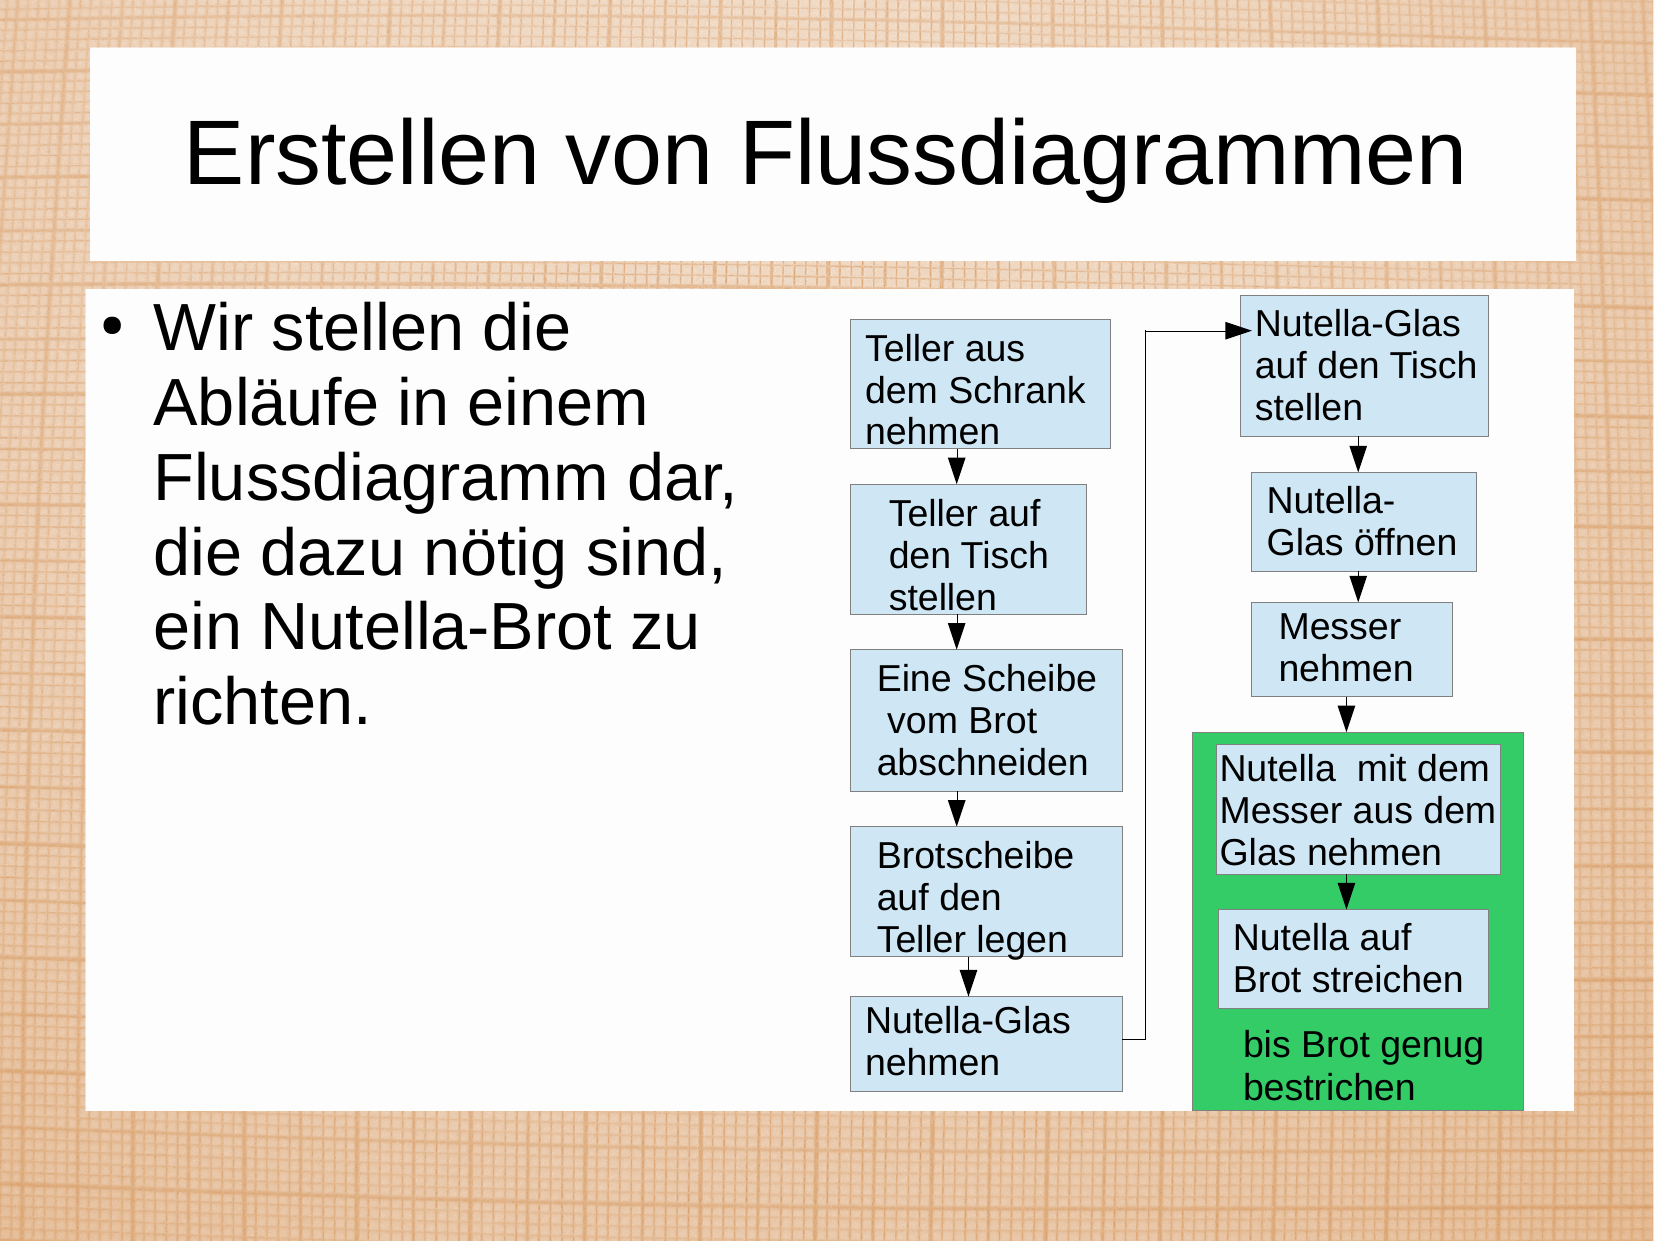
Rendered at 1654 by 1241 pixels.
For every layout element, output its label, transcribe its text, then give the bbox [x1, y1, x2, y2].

text_box Teller auf den Tisch stellen [874, 485, 1075, 626]
text_box Messer nehmen [1263, 597, 1453, 697]
text_box Nutella-Glas öffnen [1251, 472, 1477, 572]
title Erstellen von Flussdiagrammen [82, 49, 1571, 257]
picture [0, 0, 1654, 1241]
text_box Nutella-Glas auf den Tisch stellen [1240, 295, 1512, 437]
text_box Teller aus dem Schrank nehmen [850, 319, 1111, 461]
text_box [1099, 996, 1123, 1092]
text_box [1192, 732, 1524, 1111]
text_box Eine Scheibe vom Brot abschneiden [862, 650, 1123, 792]
text_box [850, 649, 956, 792]
text_box Nutella auf Brot streichen [1218, 909, 1502, 1009]
text_box [1251, 602, 1263, 697]
text_box Nutella-Glas nehmen [850, 992, 1099, 1092]
text_box Nutella mit dem Messer aus dem Glas nehmen [1204, 740, 1512, 886]
list Wir stellen die Abläufe in einem Flussdiagramm dar, die dazu nötig sind, ein Nutella-Brot zu richten. [82, 290, 809, 1109]
text_box [850, 826, 1123, 957]
text_box Brotscheibe auf den Teller legen [862, 827, 1099, 969]
text_box bis Brot genug bestrichen [1228, 1016, 1583, 1147]
text_box [850, 484, 1087, 615]
